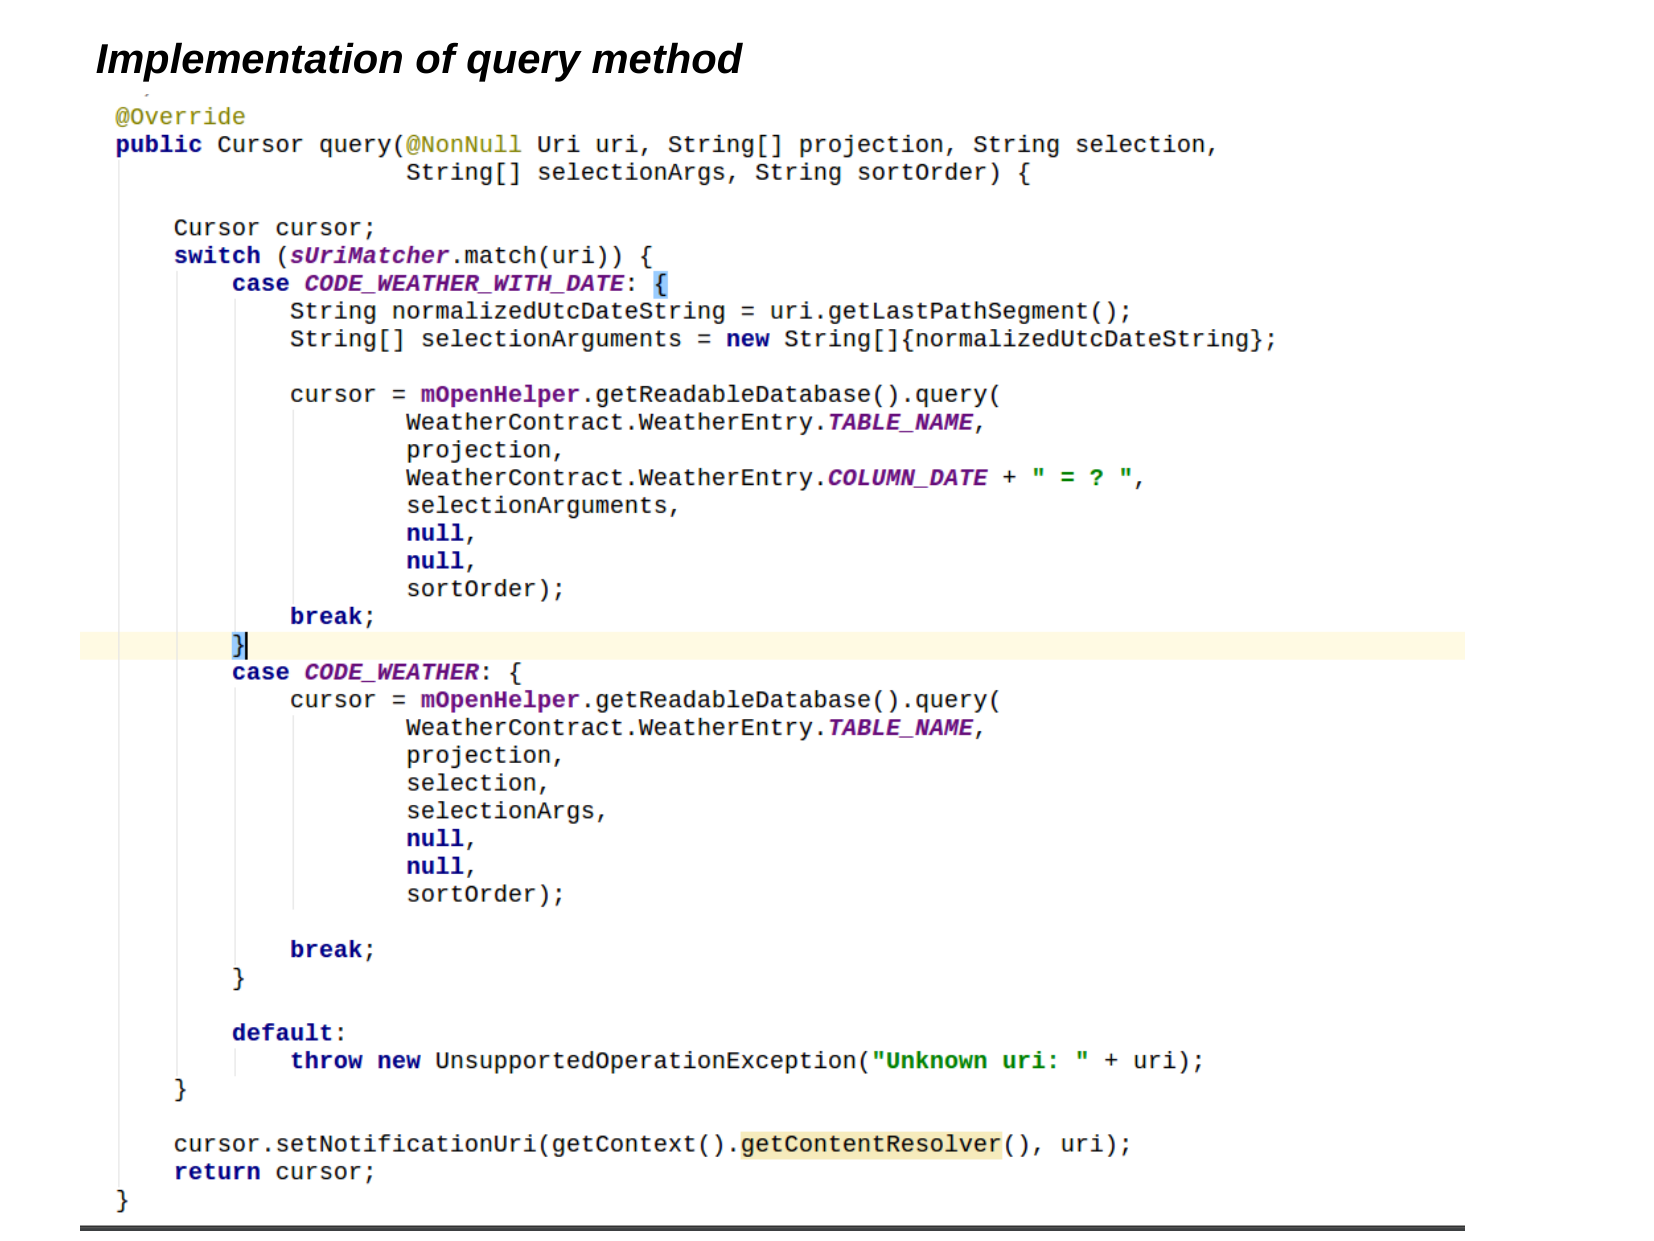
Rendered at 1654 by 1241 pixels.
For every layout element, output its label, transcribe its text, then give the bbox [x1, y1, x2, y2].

picture [80, 94, 1465, 1231]
title Implementation of query method [59, 36, 780, 83]
